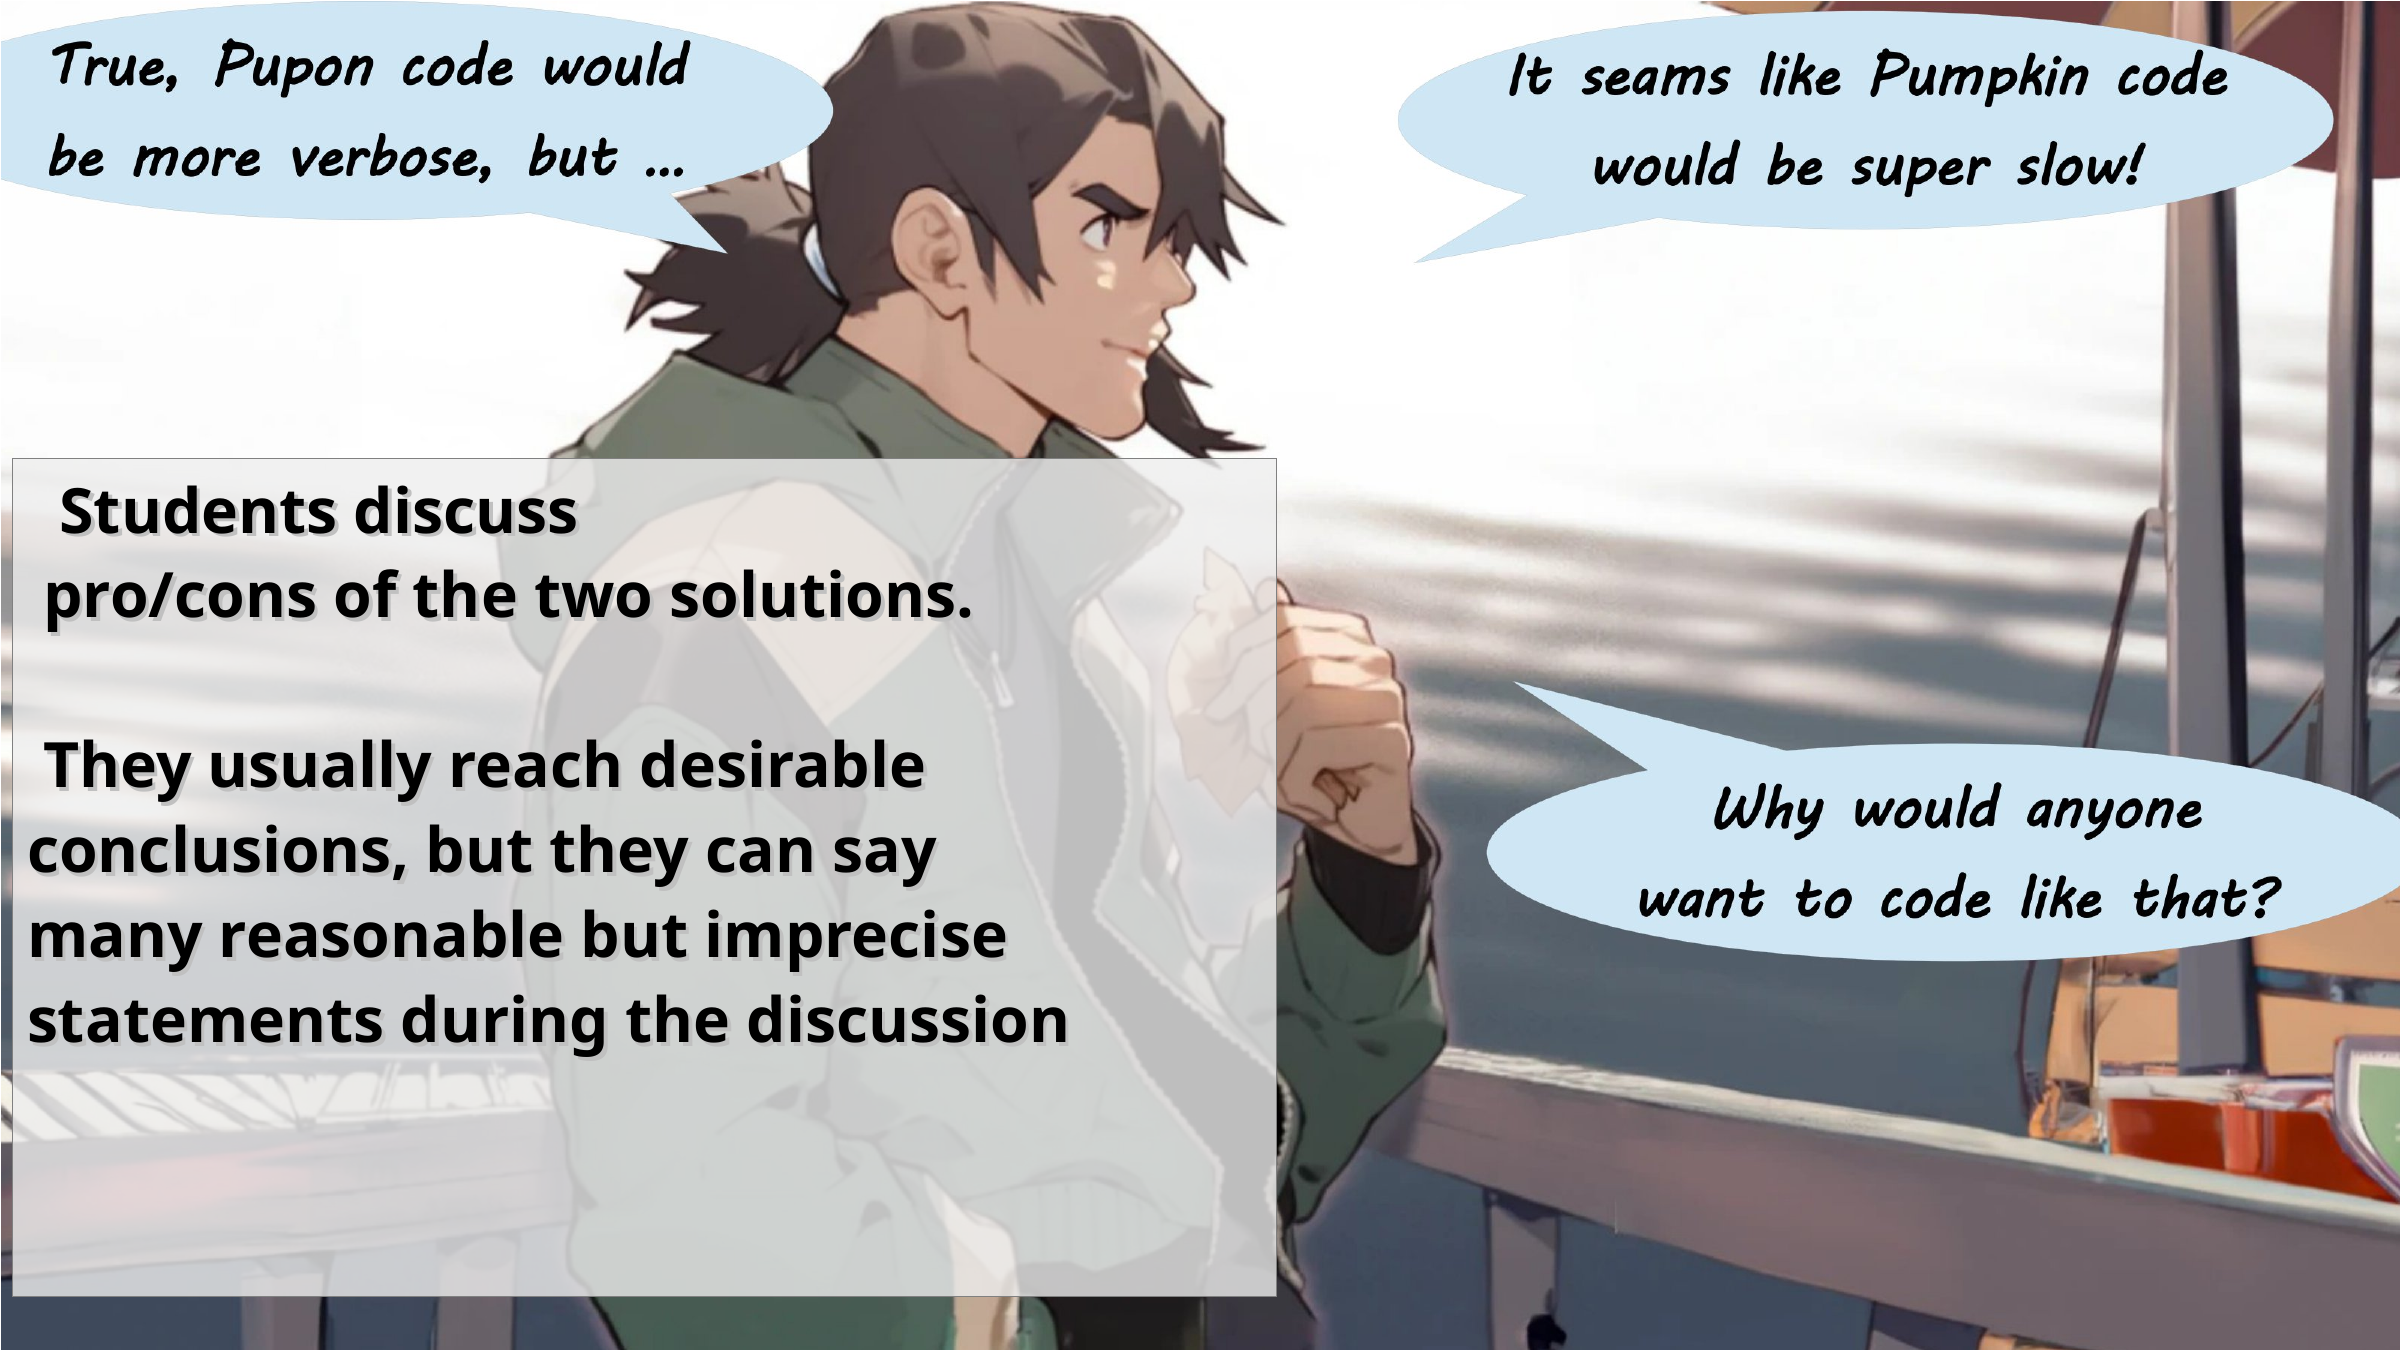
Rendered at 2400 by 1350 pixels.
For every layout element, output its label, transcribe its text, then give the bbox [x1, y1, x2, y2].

text_box Students discuss pro/cons of the two solutions. They usually reach desirable conclusions, but they can say many reasonable but imprecise statements during the discussion [12, 458, 1277, 1297]
picture [1, 1, 2400, 1350]
